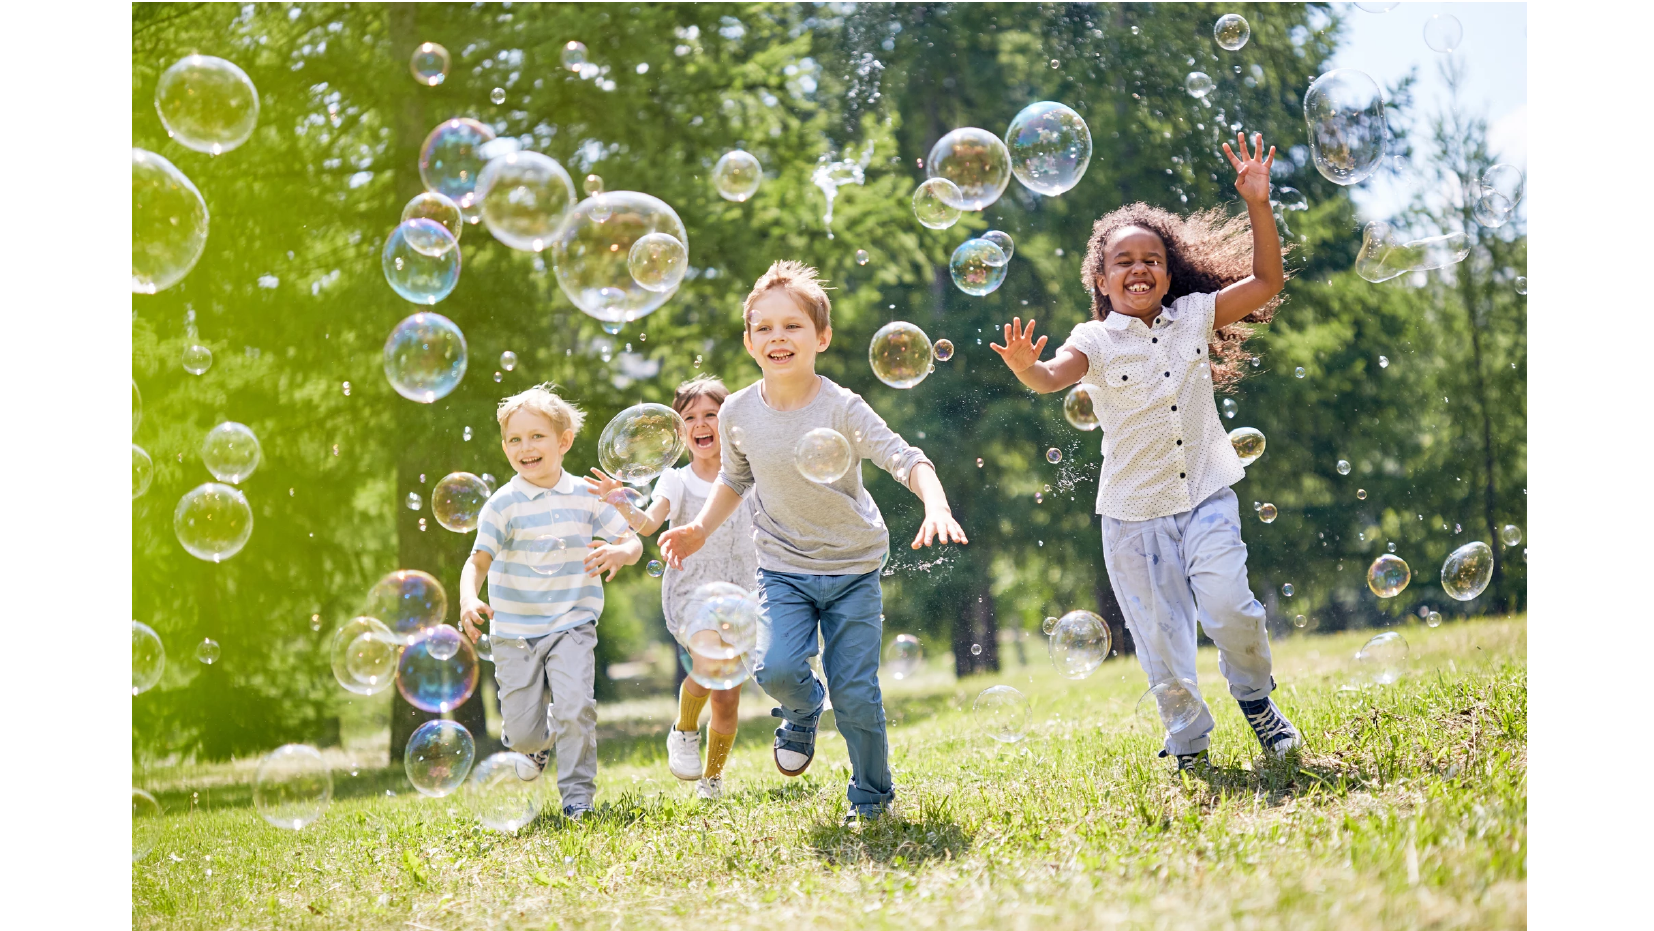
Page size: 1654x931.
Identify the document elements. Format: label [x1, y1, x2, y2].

picture [132, 2, 1527, 931]
